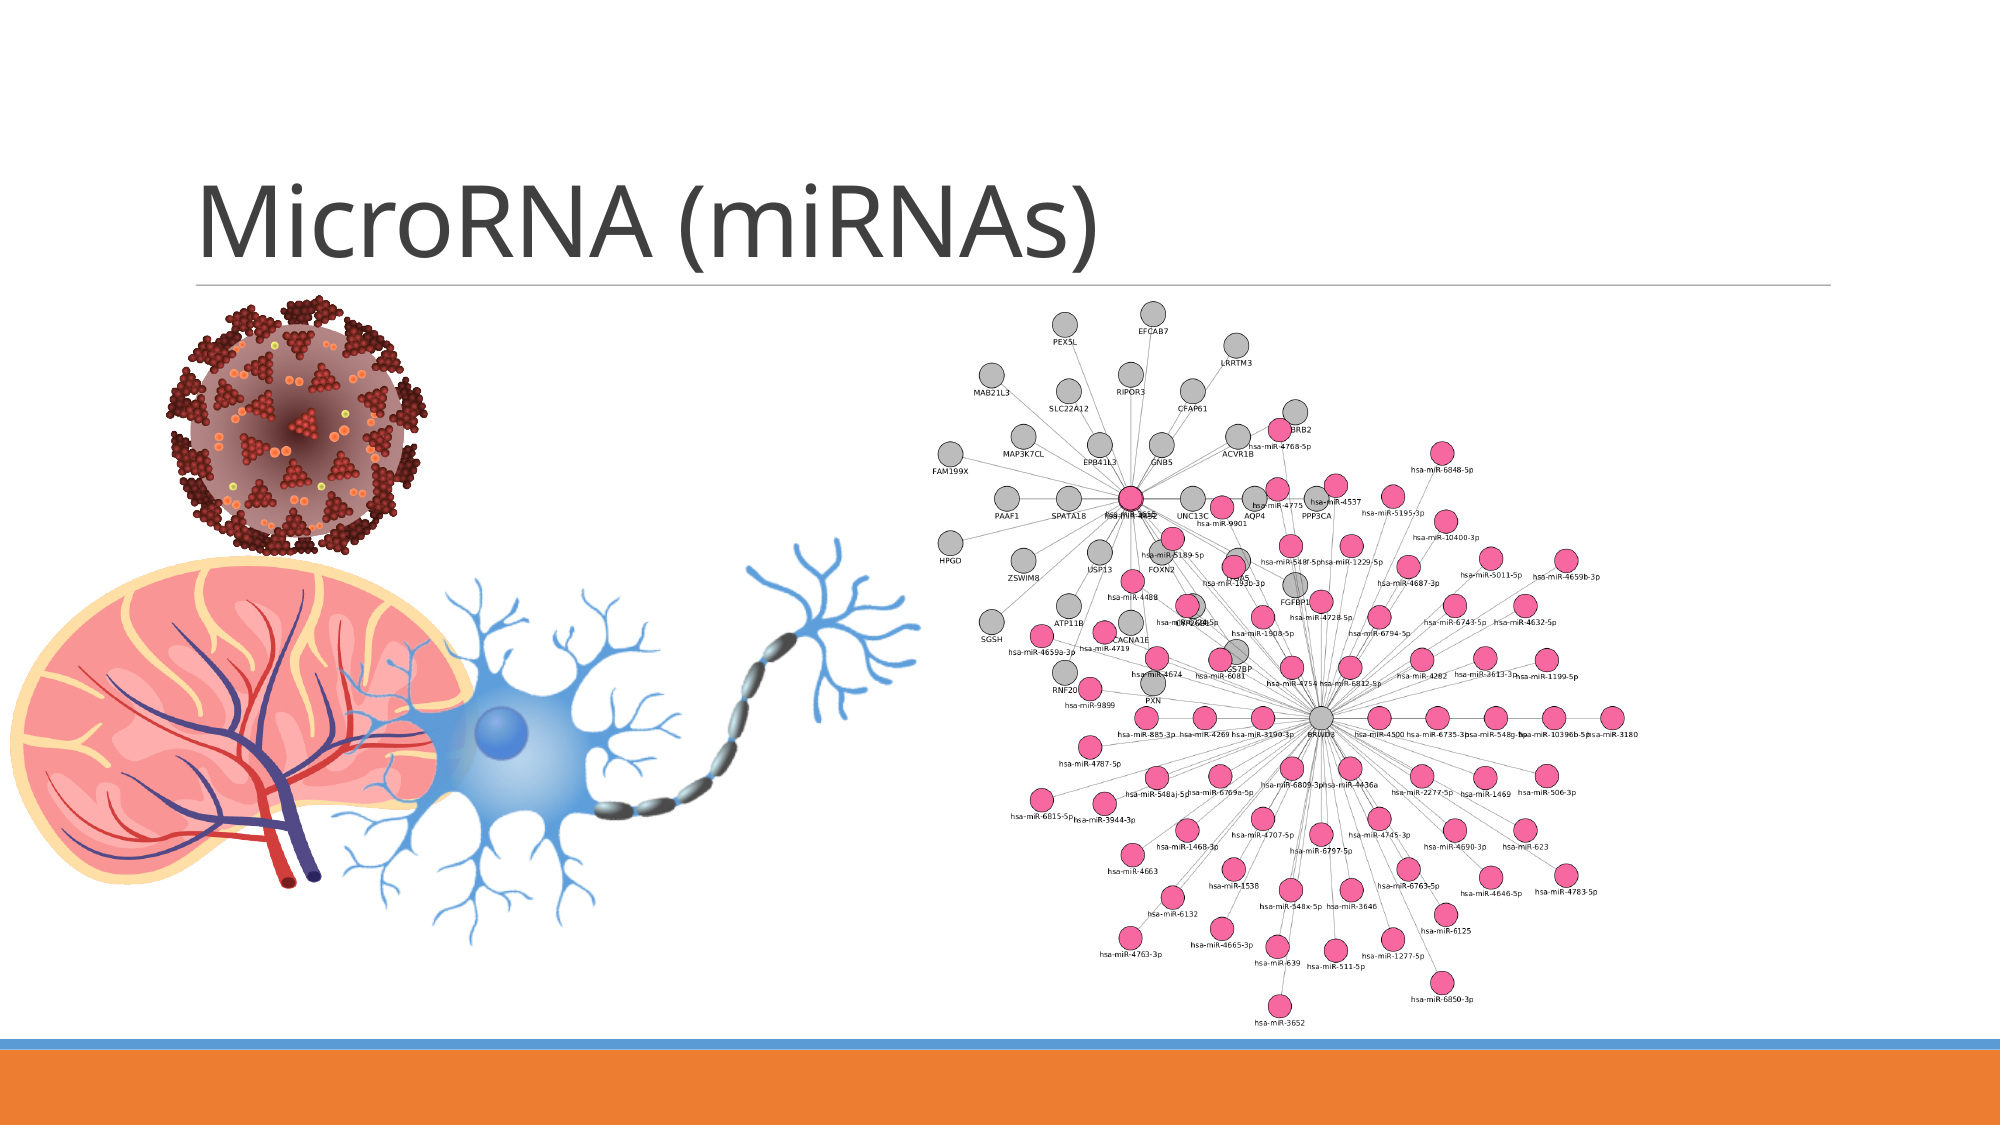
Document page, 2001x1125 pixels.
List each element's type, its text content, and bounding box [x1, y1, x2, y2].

title MicroRNA (miRNAs) [180, 47, 1830, 285]
picture [10, 295, 1771, 1063]
